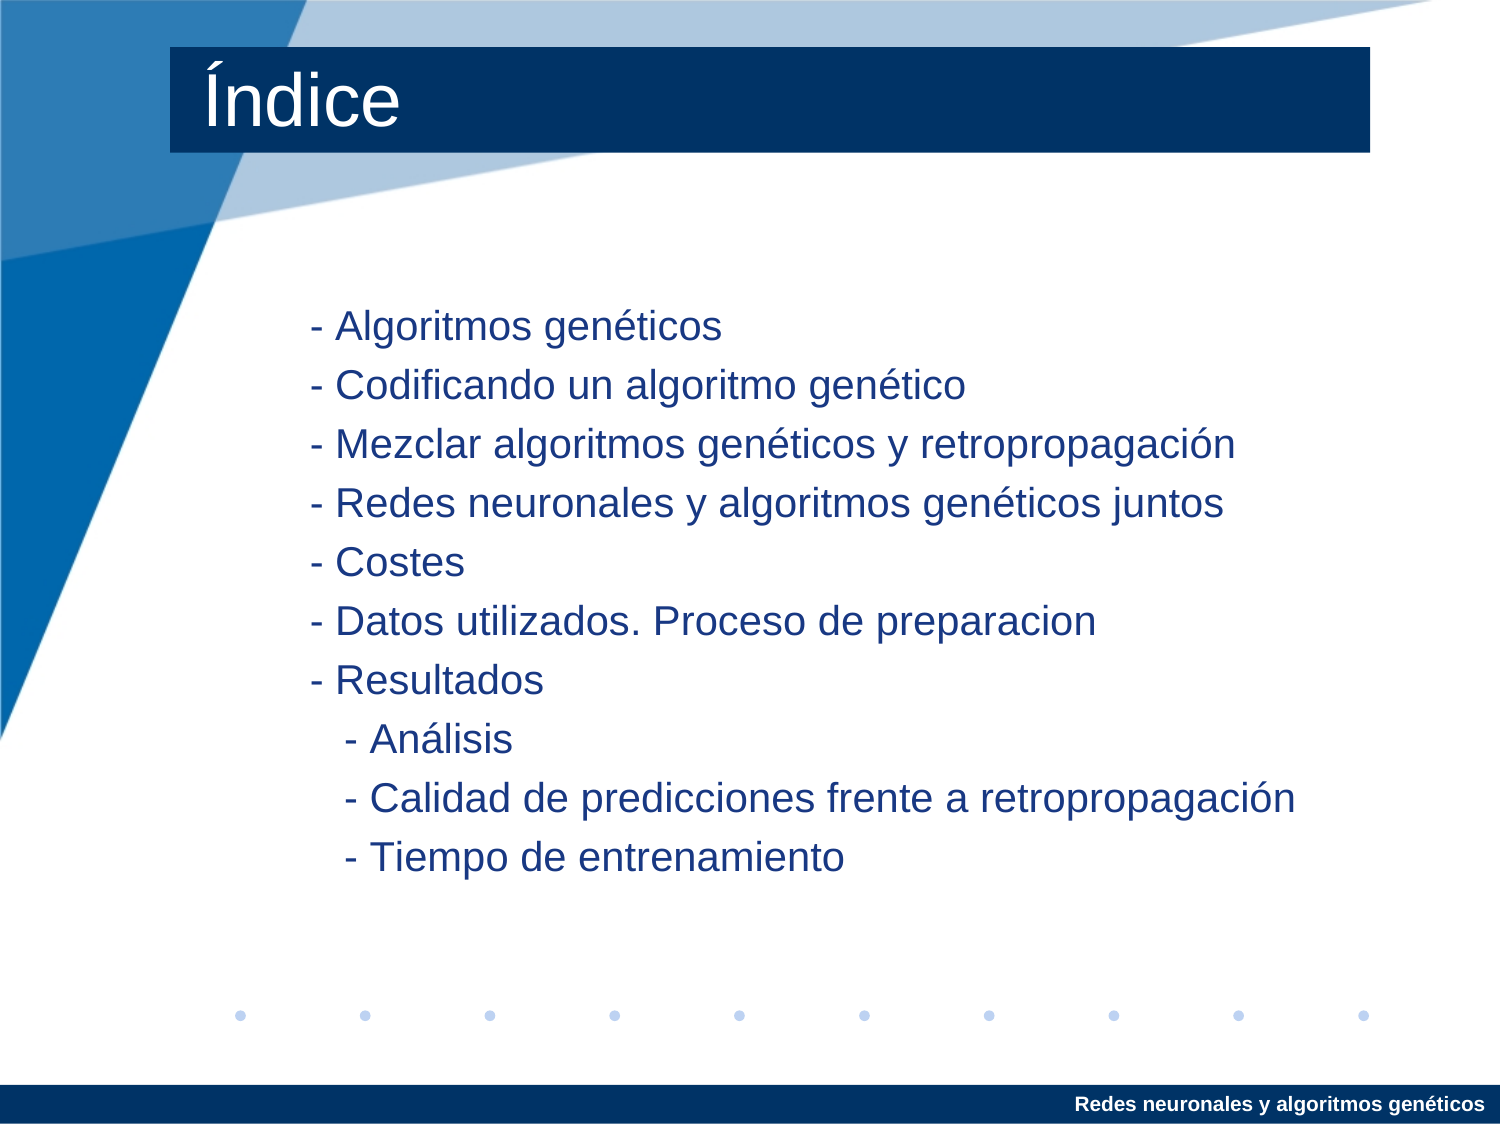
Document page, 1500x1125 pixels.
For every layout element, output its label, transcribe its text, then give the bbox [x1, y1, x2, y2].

list - Algoritmos genéticos - Codificando un algoritmo genético - Mezclar algoritmos genéticos y retropropagación - Redes neuronales y algoritmos genéticos juntos - Costes - Datos utilizados. Proceso de preparacion - Resultados - Análisis - Calidad de predicciones frente a retropropagación - Tiempo de entrenamiento [283, 295, 1459, 1125]
title Índice [170, 47, 1371, 153]
picture [0, 0, 1500, 842]
